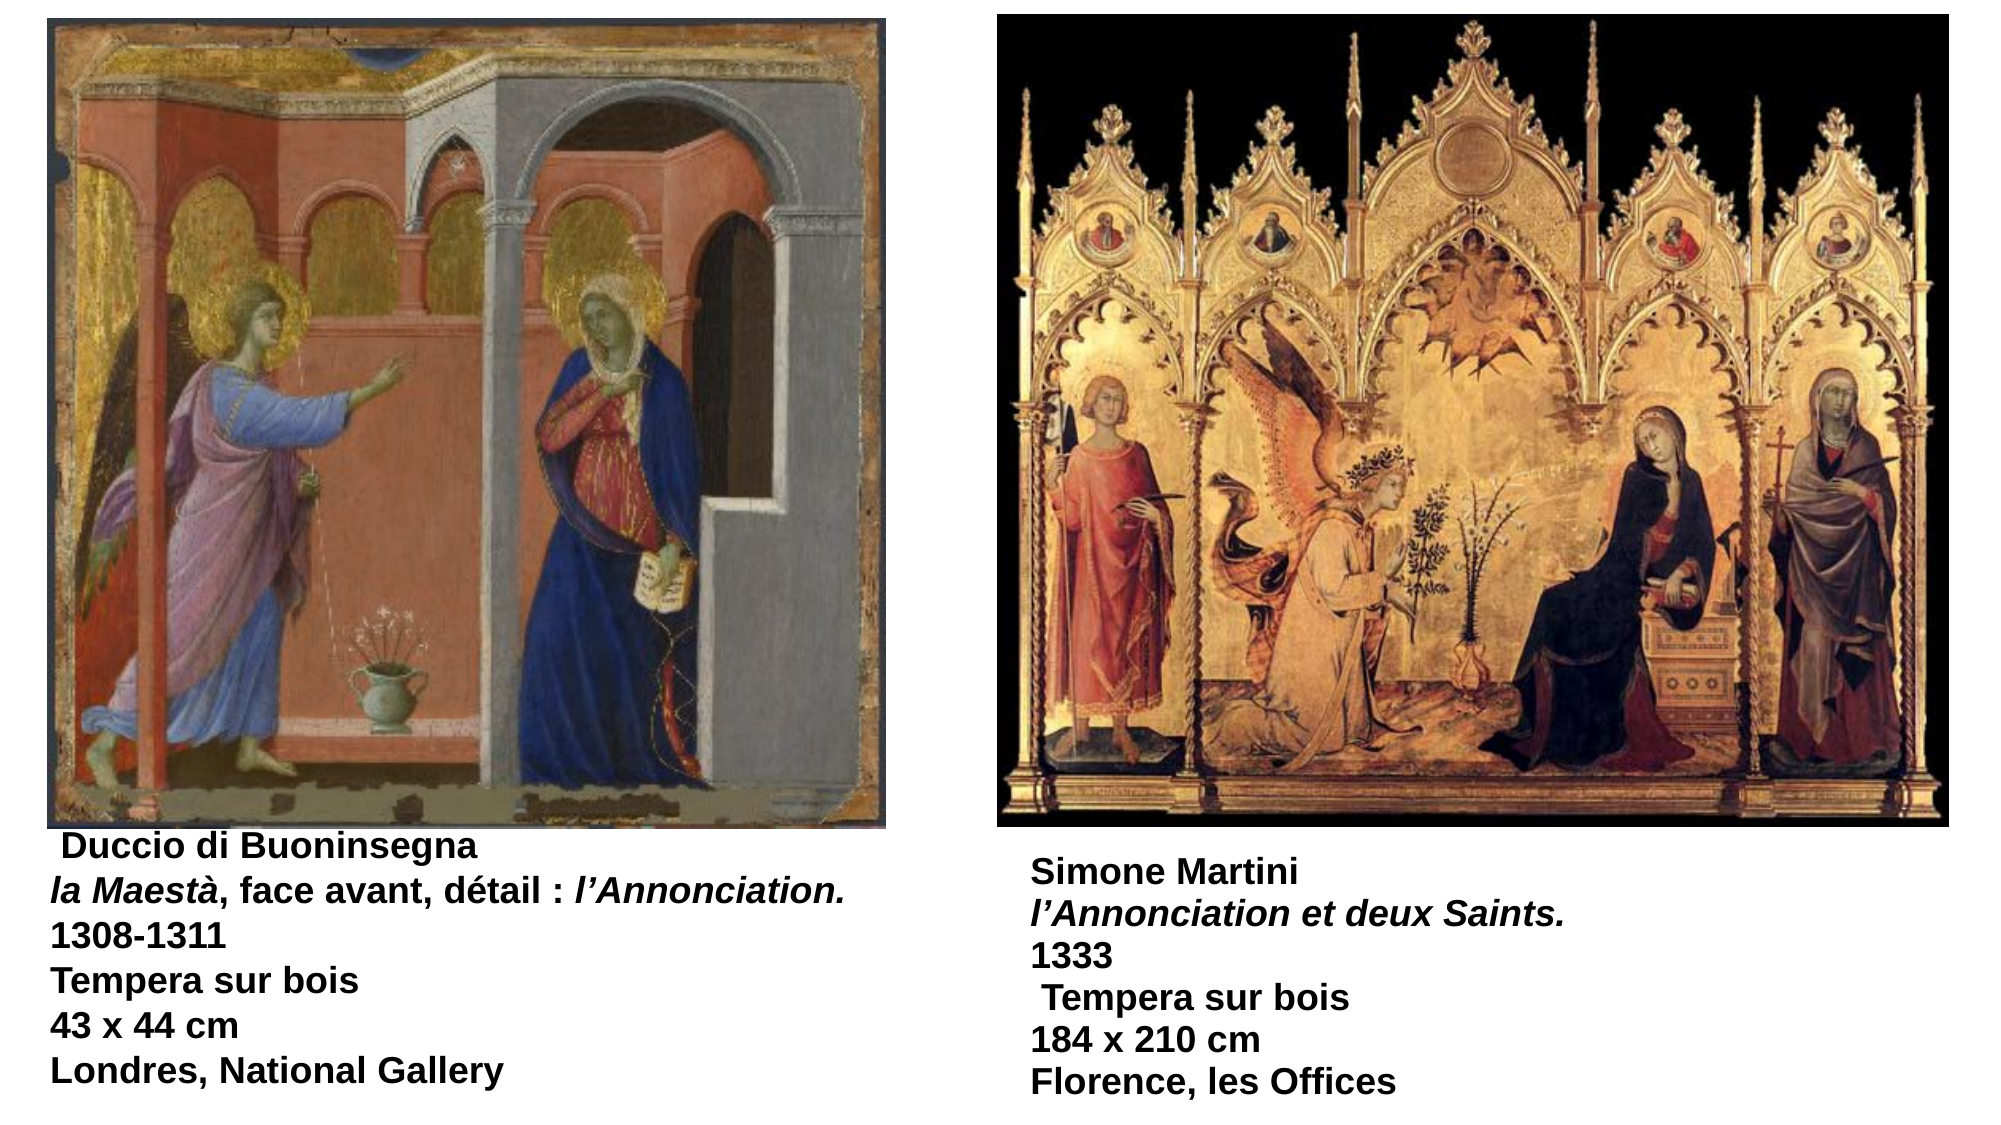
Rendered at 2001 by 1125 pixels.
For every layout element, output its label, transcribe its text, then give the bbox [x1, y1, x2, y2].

picture [47, 18, 886, 830]
text_box Simone Martini l’Annonciation et deux Saints. 1333 Tempera sur bois 184 x 210 cm Florence, les Offices [1015, 843, 1949, 1111]
picture [997, 14, 1949, 827]
text_box Duccio di Buoninsegna la Maestà, face avant, détail : l’Annonciation. 1308-1311 Tempera sur bois 43 x 44 cm Londres, National Gallery [35, 813, 1036, 1099]
